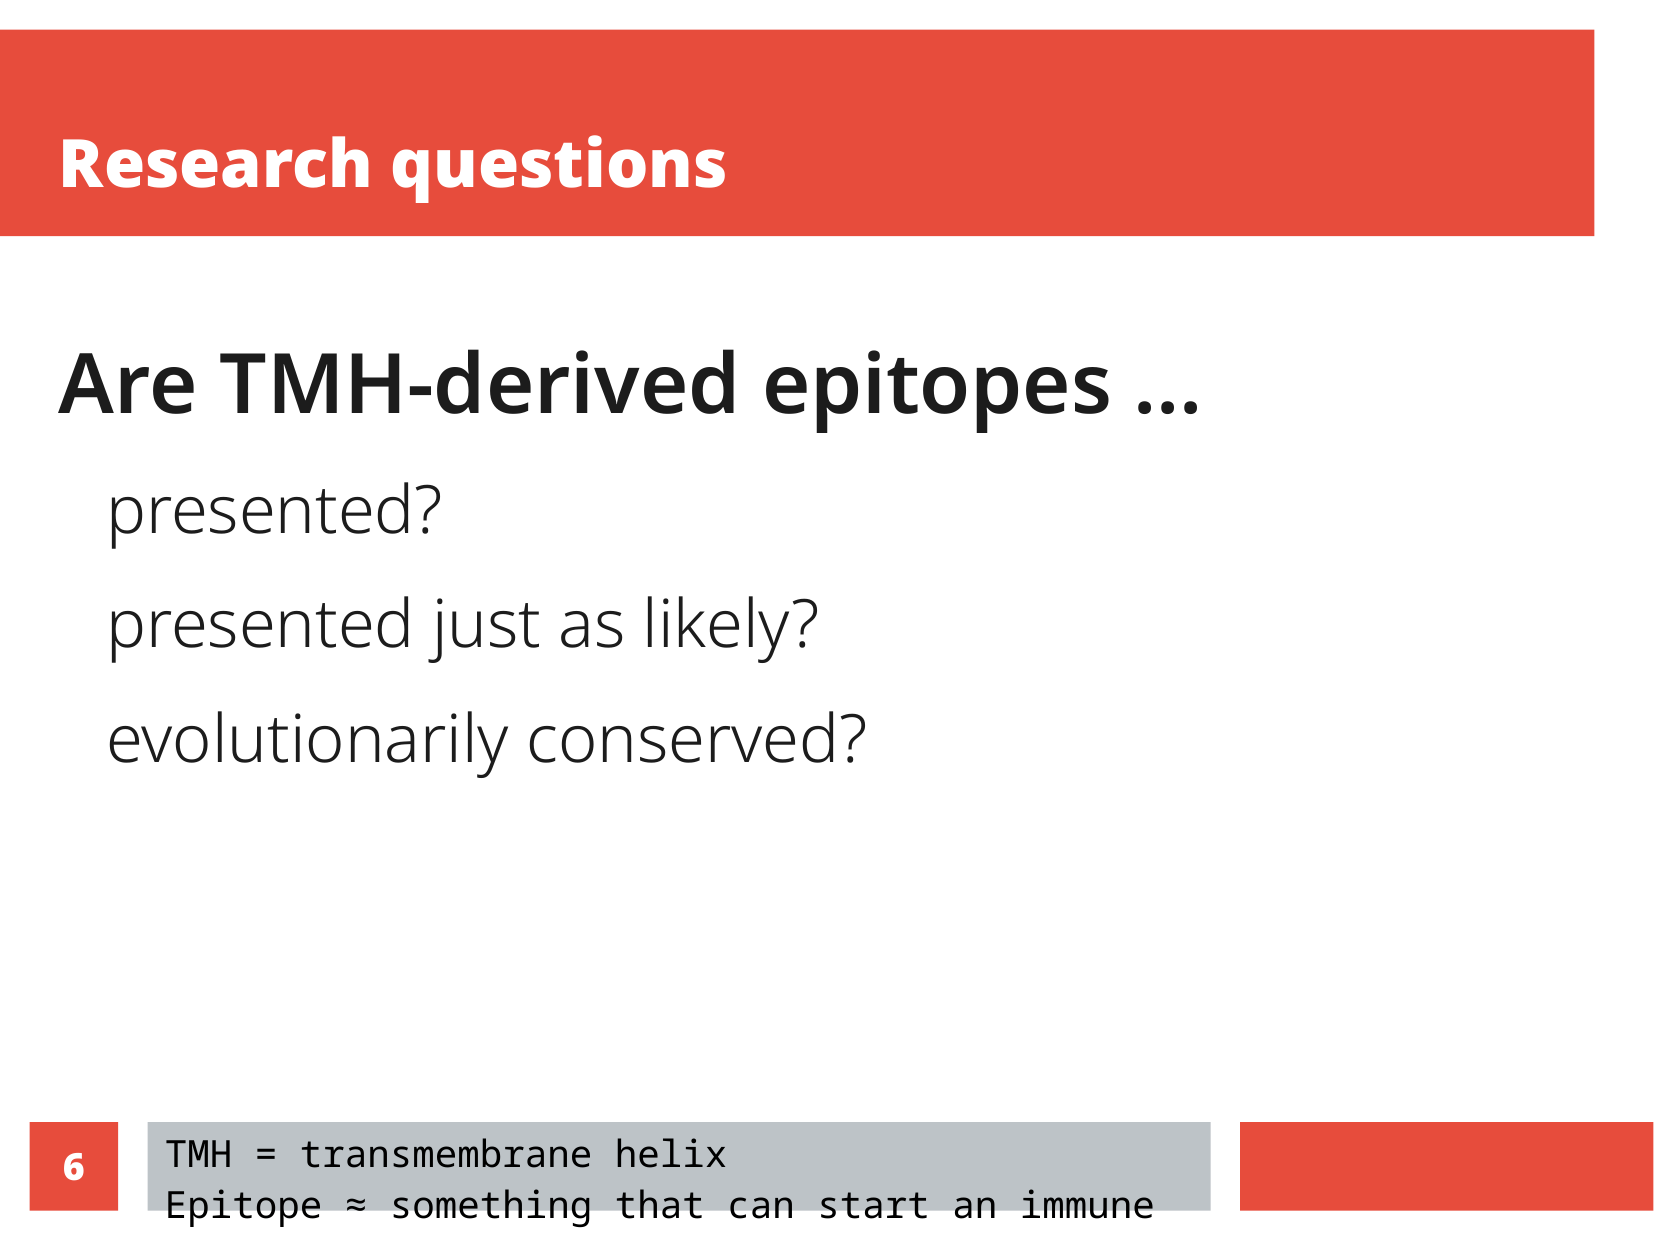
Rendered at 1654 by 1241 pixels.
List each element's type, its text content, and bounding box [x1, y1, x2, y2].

text_box TMH = transmembrane helix Epitope ≈ something that can start an immune response [150, 1120, 1216, 1211]
list Are TMH-derived epitopes ... presented? presented just as likely? evolutionarily conserved? [59, 324, 1565, 1093]
title Research questions [59, 59, 1595, 207]
